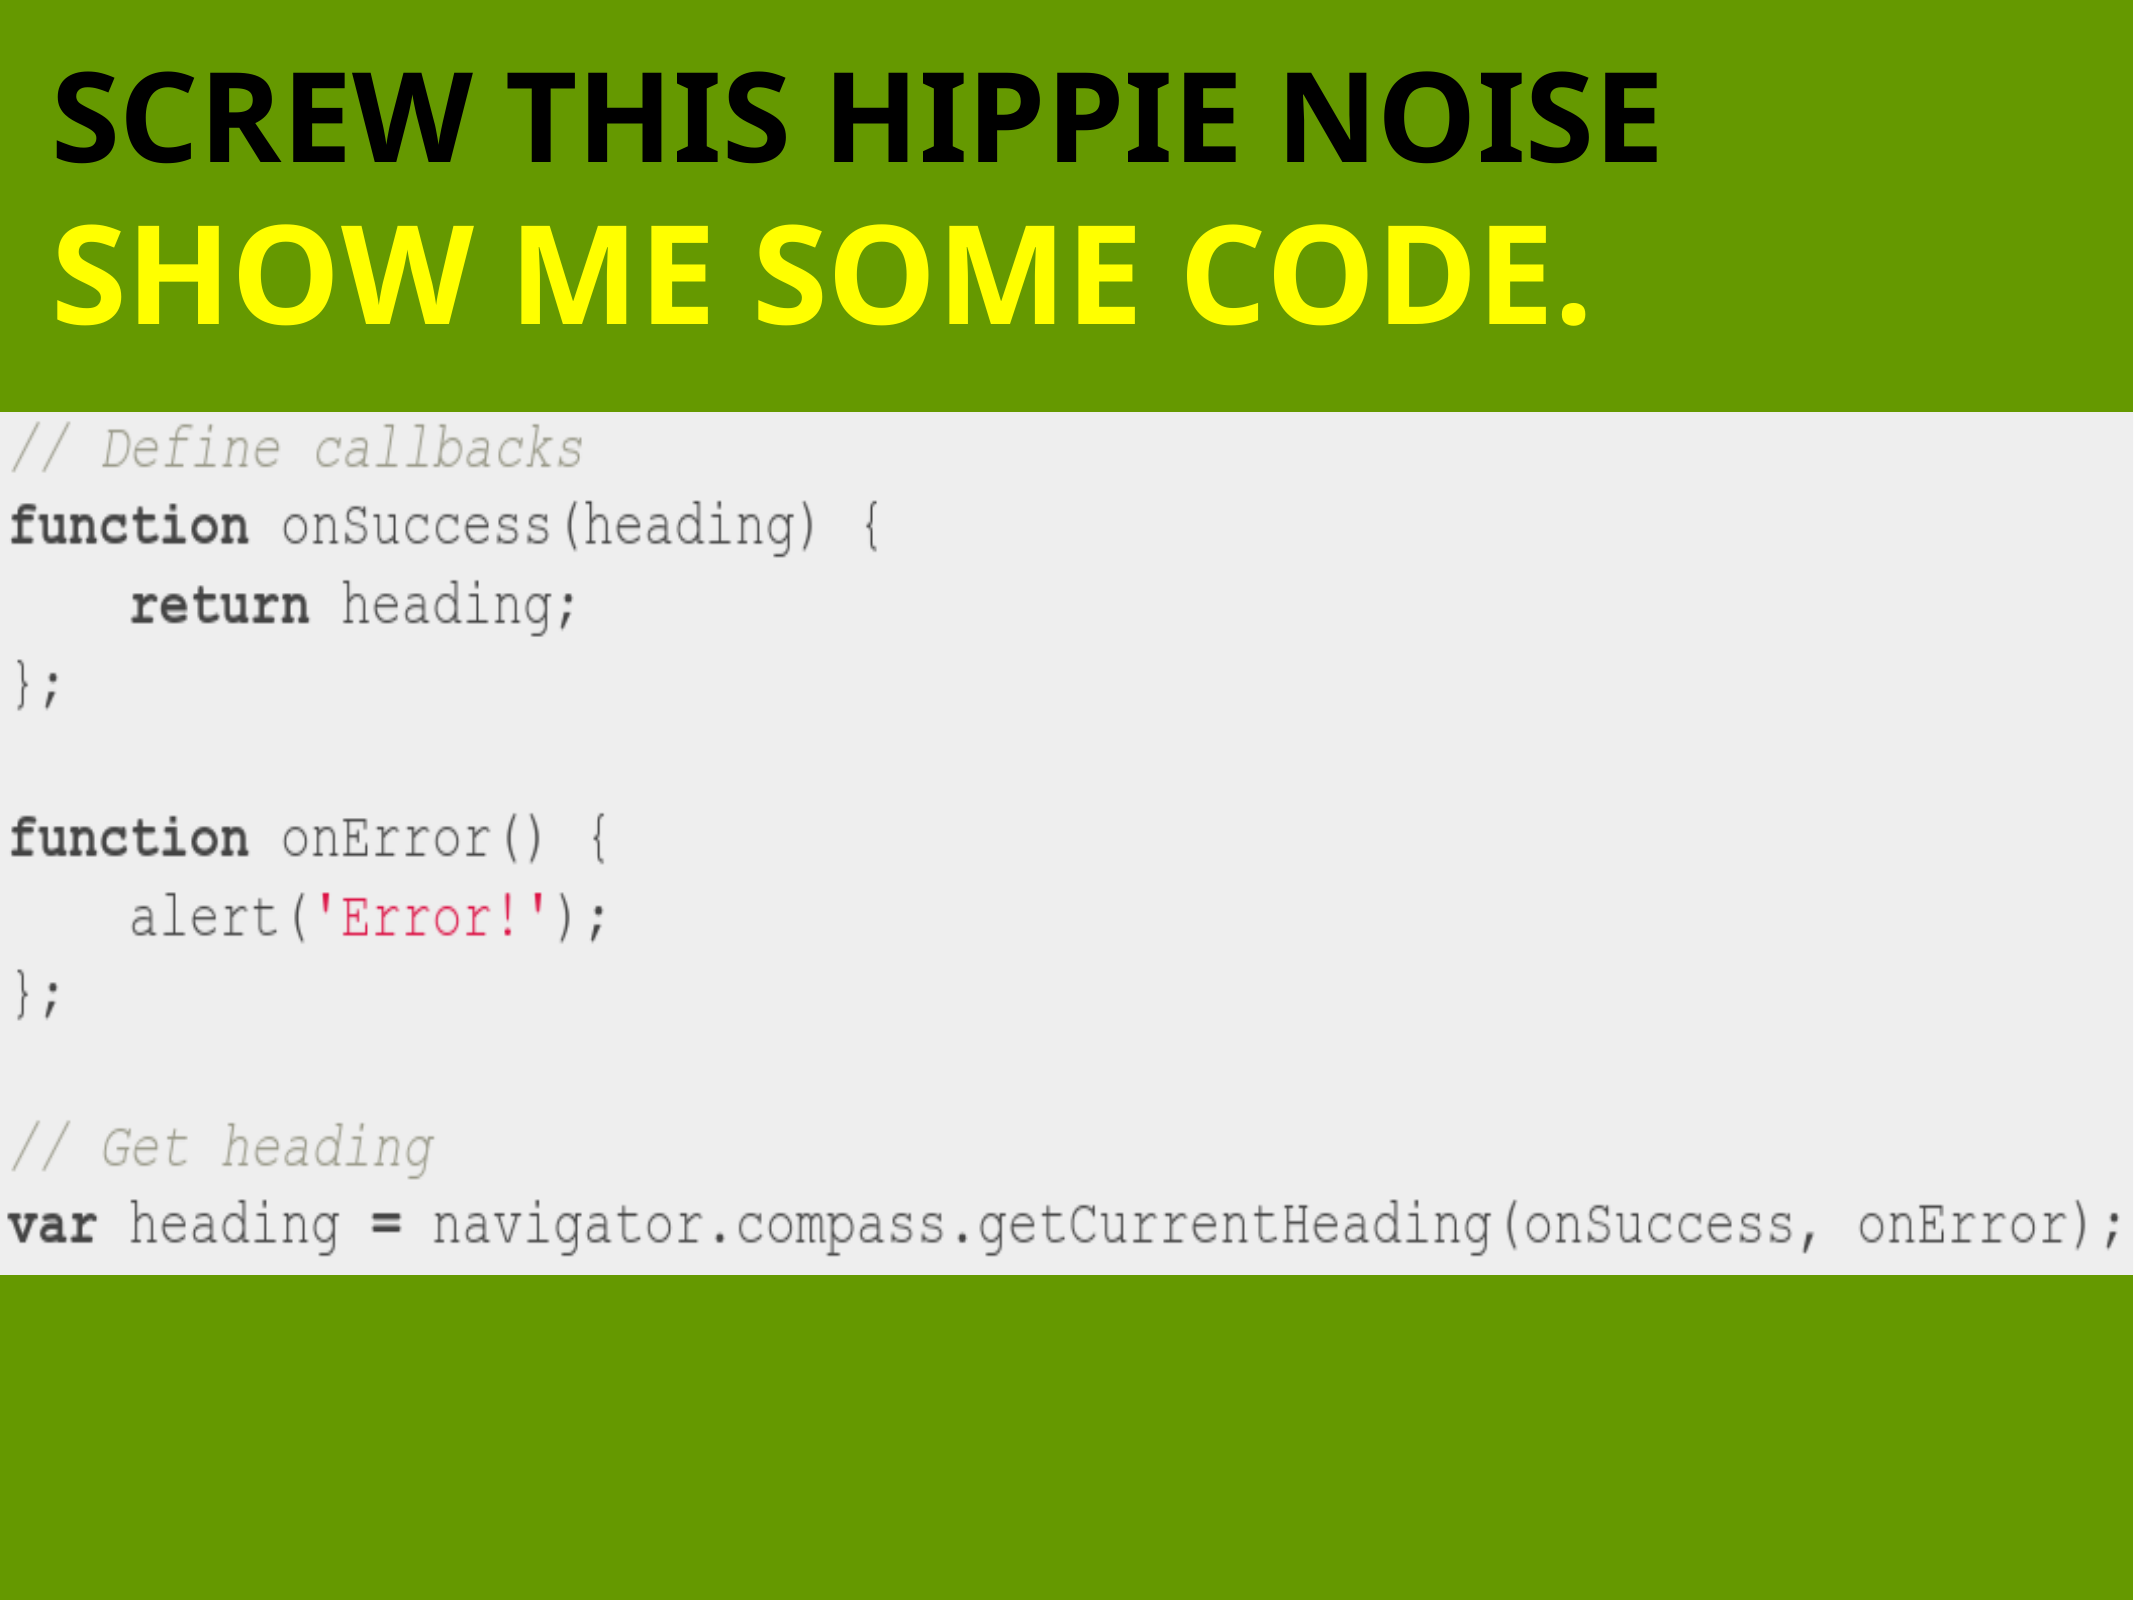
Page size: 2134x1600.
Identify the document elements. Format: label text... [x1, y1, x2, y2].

text_box SCREW THIS HIPPIE NOISE SHOW ME SOME CODE. [41, 37, 2063, 412]
picture [0, 412, 2134, 1276]
